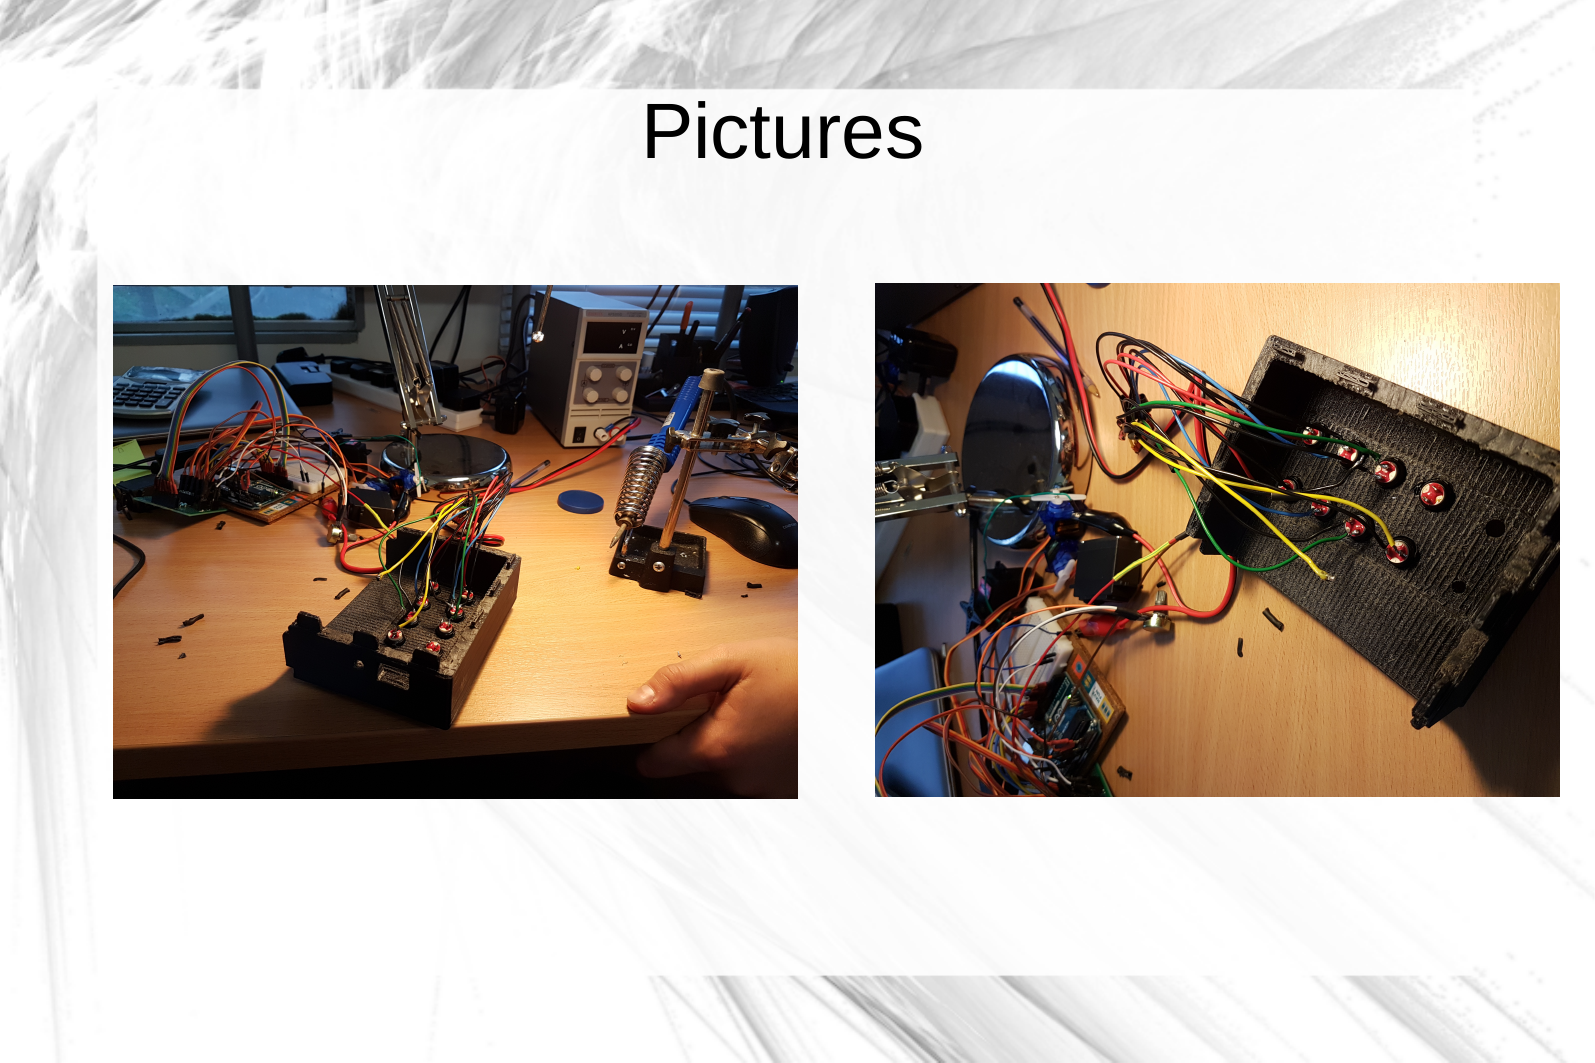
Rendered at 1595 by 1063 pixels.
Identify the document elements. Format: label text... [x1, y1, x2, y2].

picture [875, 283, 1560, 797]
picture [113, 285, 798, 799]
title Pictures [113, 80, 1453, 256]
